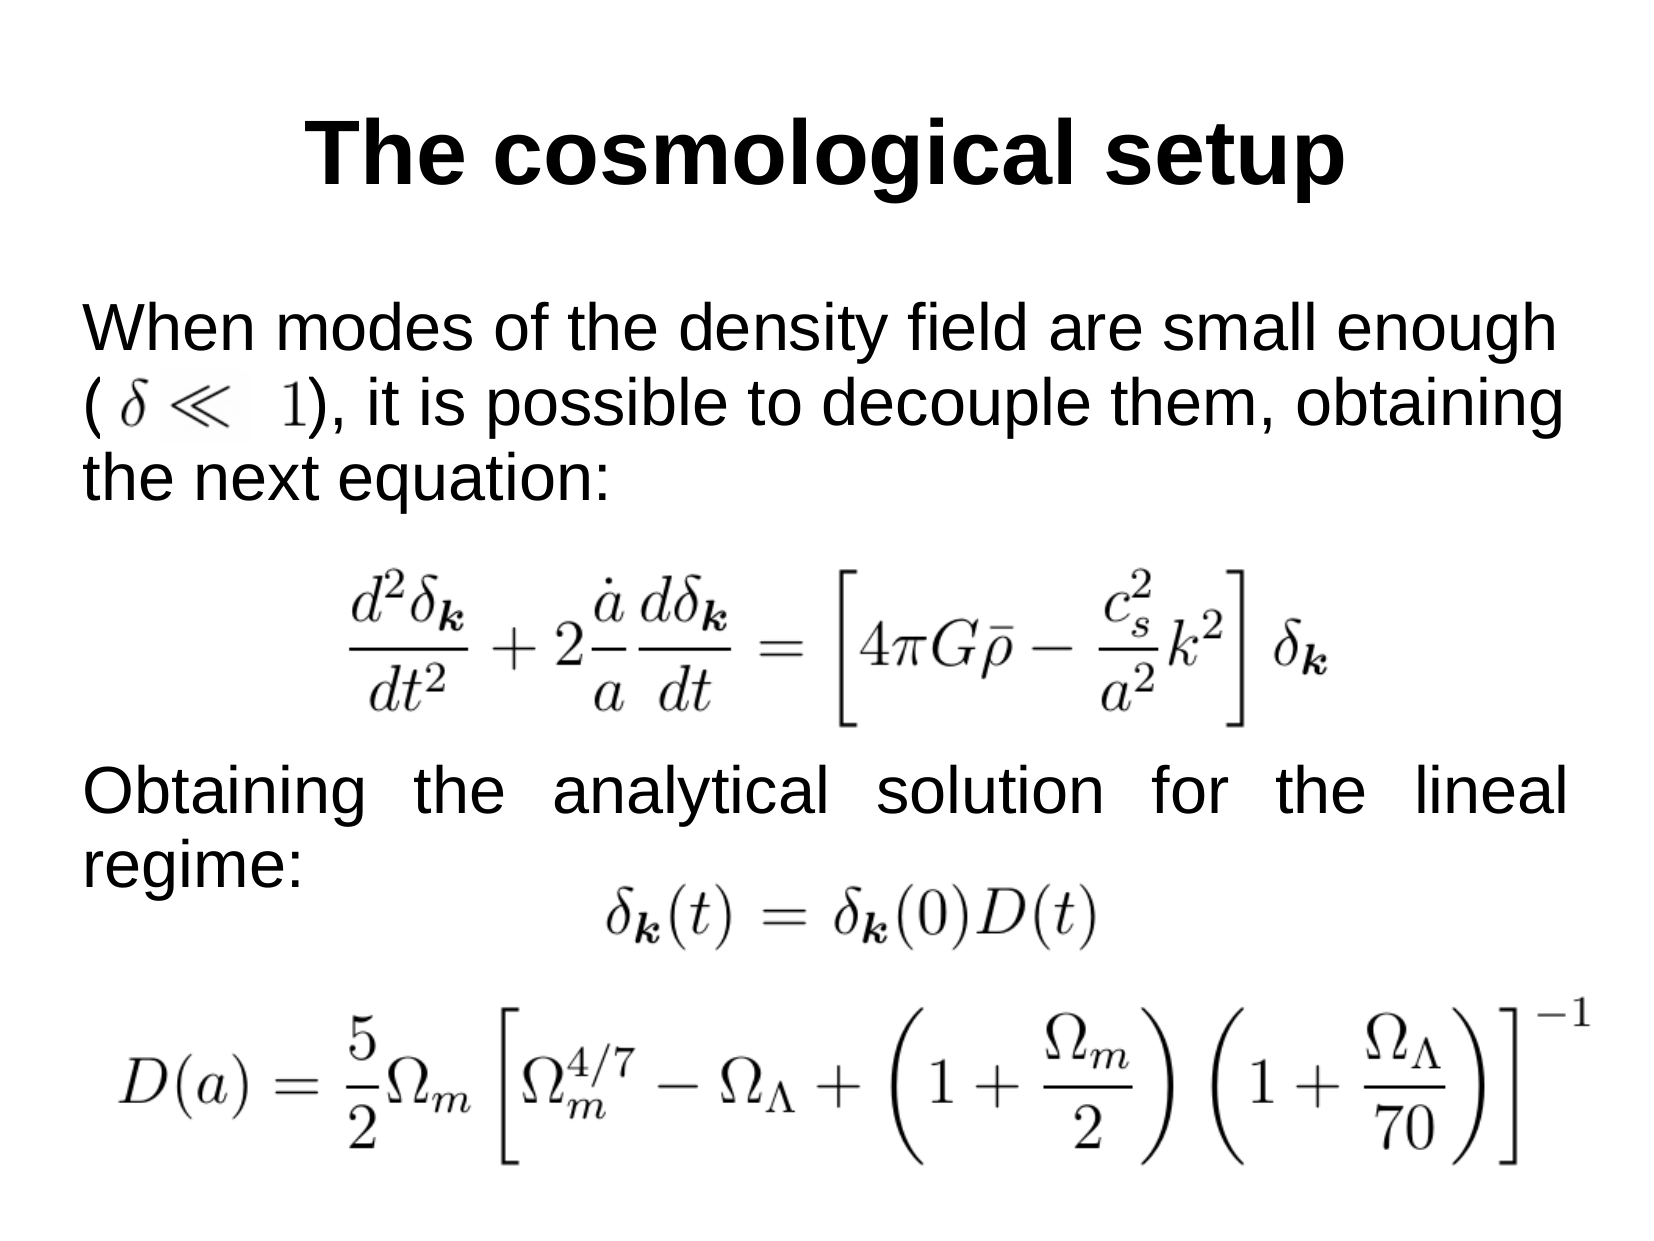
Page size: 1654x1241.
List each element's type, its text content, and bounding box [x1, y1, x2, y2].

picture [600, 872, 1102, 959]
picture [90, 984, 1591, 1186]
title The cosmological setup [82, 49, 1571, 257]
picture [100, 364, 309, 448]
list When modes of the density field are small enough ( ), it is possible to decouple them, obtaining the next equation: Obtaining the analytical solution for the lineal regime: [82, 290, 1571, 1010]
picture [315, 543, 1351, 756]
